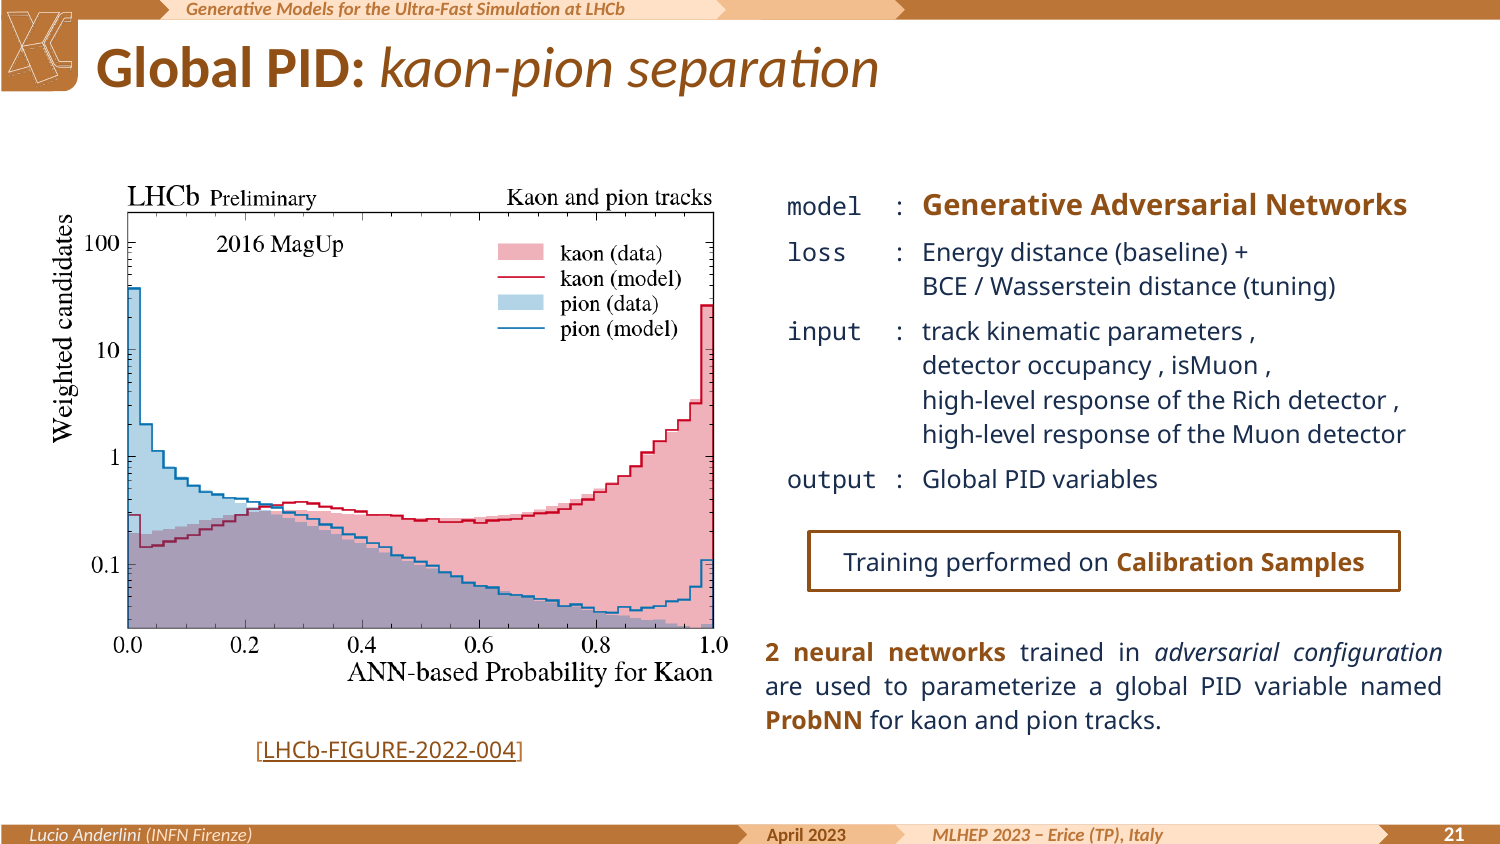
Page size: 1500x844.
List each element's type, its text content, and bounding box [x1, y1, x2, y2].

title Global PID: kaon-pion separation [81, 14, 1480, 109]
slide_number <number> [1389, 801, 1480, 844]
text_box Training performed on Calibration Samples [808, 531, 1400, 591]
text_box model : Generative Adversarial Networks loss : Energy distance (baseline) + BCE / Wasserstein distance (tuning) input : track kinematic parameters , detector occupancy , isMuon , high-level response of the Rich detector , high-level response of the Muon detector output : Global PID variables [772, 168, 1437, 506]
text_box 2 neural networks trained in adversarial configuration are used to parameterize a global PID variable named ProbNN for kaon and pion tracks. [749, 616, 1459, 750]
text_box [LHCb-FIGURE-2022-004] [236, 721, 544, 781]
picture [35, 168, 745, 704]
